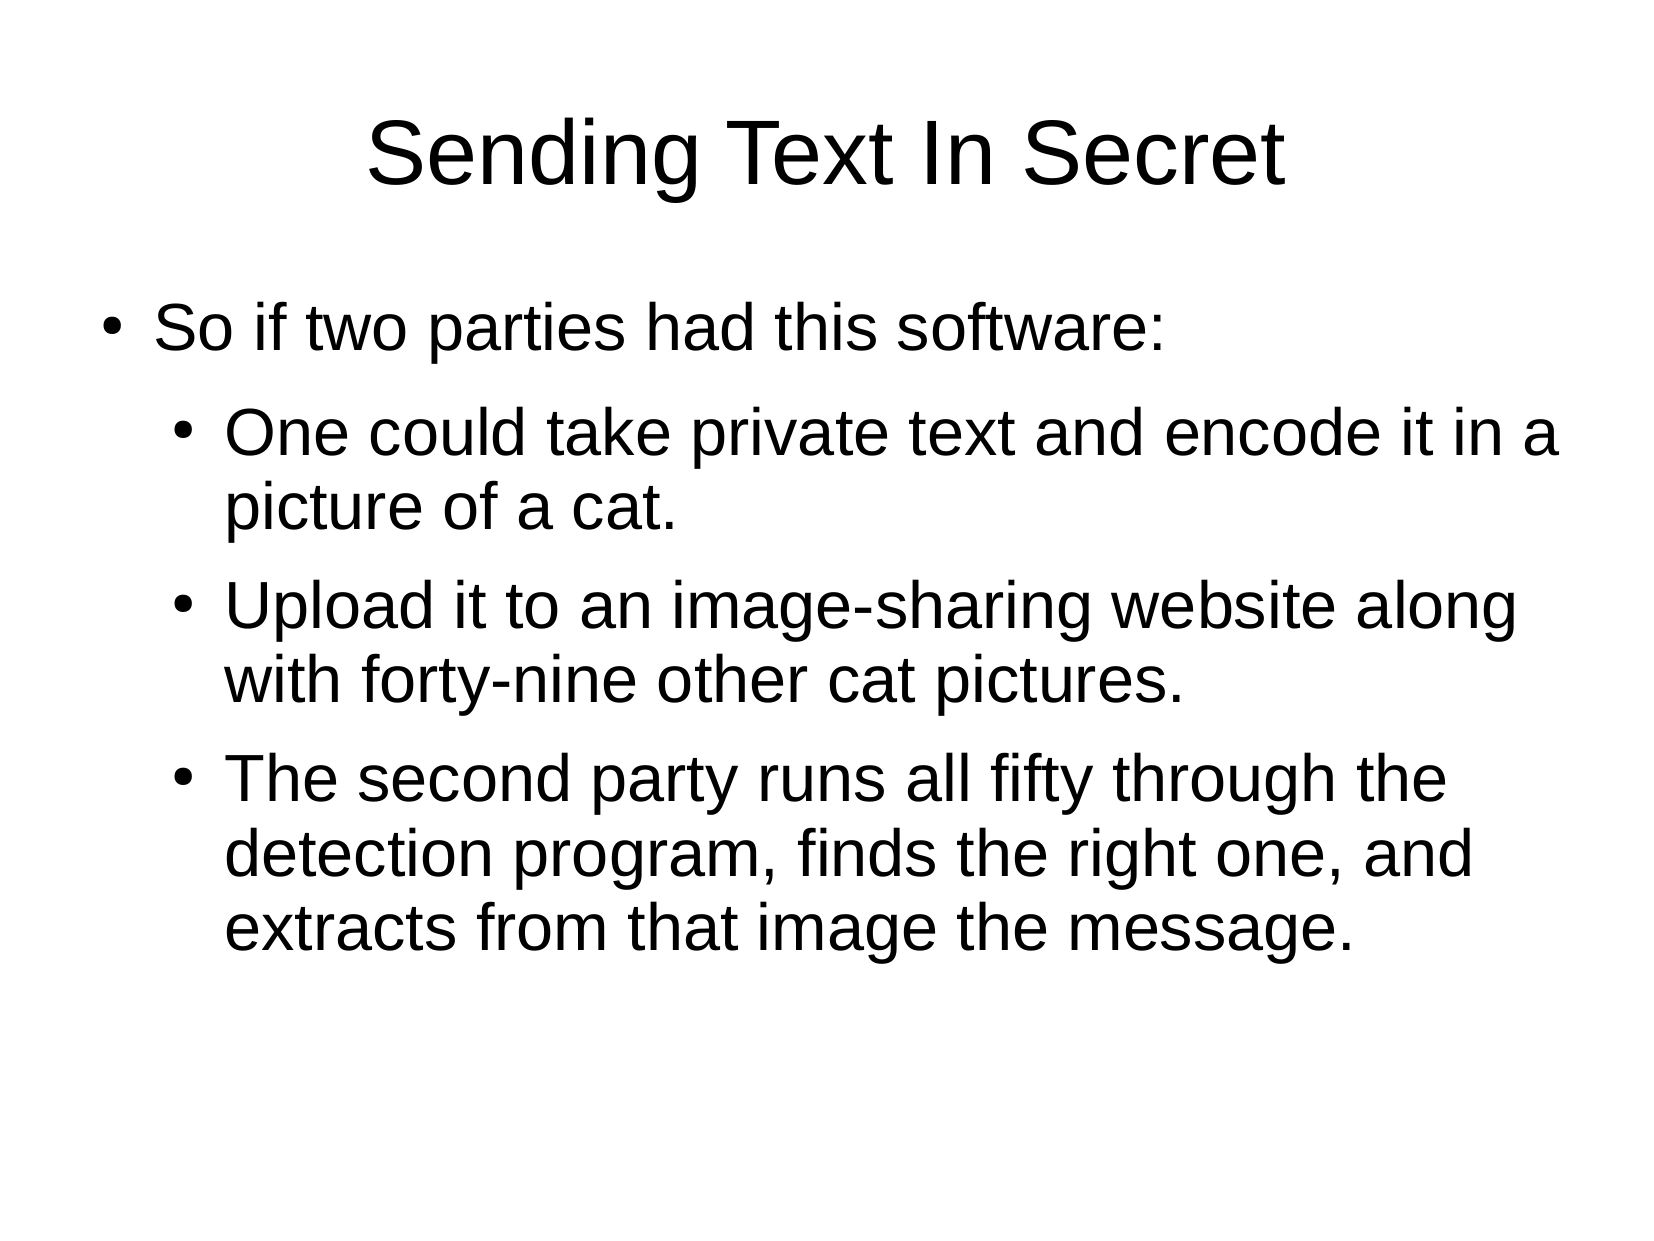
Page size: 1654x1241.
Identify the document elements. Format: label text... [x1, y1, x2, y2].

title Sending Text In Secret [82, 49, 1571, 257]
list So if two parties had this software: One could take private text and encode it in a picture of a cat. Upload it to an image-sharing website along with forty-nine other cat pictures. The second party runs all fifty through the detection program, finds the right one, and extracts from that image the message. [82, 290, 1571, 1109]
